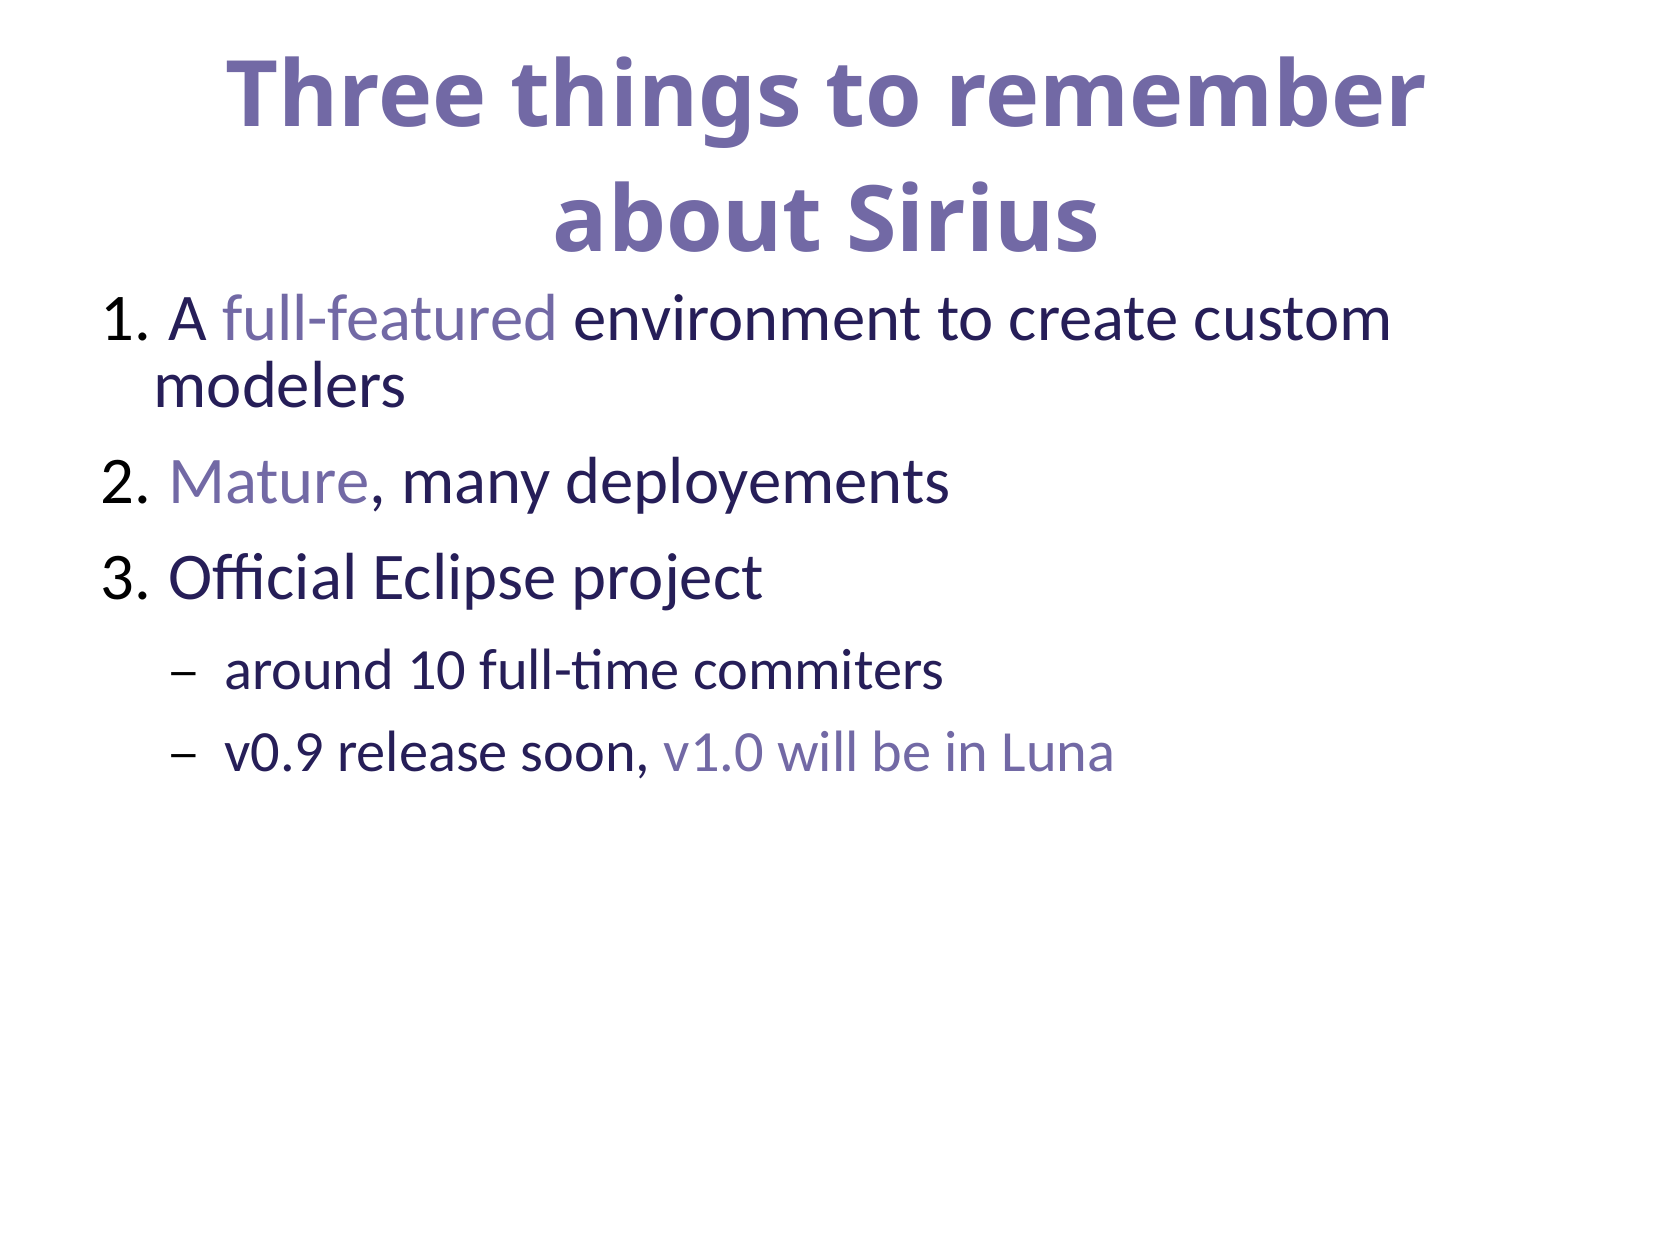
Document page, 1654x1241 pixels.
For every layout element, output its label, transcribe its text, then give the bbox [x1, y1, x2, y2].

list A full-featured environment to create custom modelers Mature, many deployements Official Eclipse project around 10 full-time commiters v0.9 release soon, v1.0 will be in Luna [82, 290, 1571, 1010]
title Three things to remember about Sirius [82, 37, 1571, 269]
